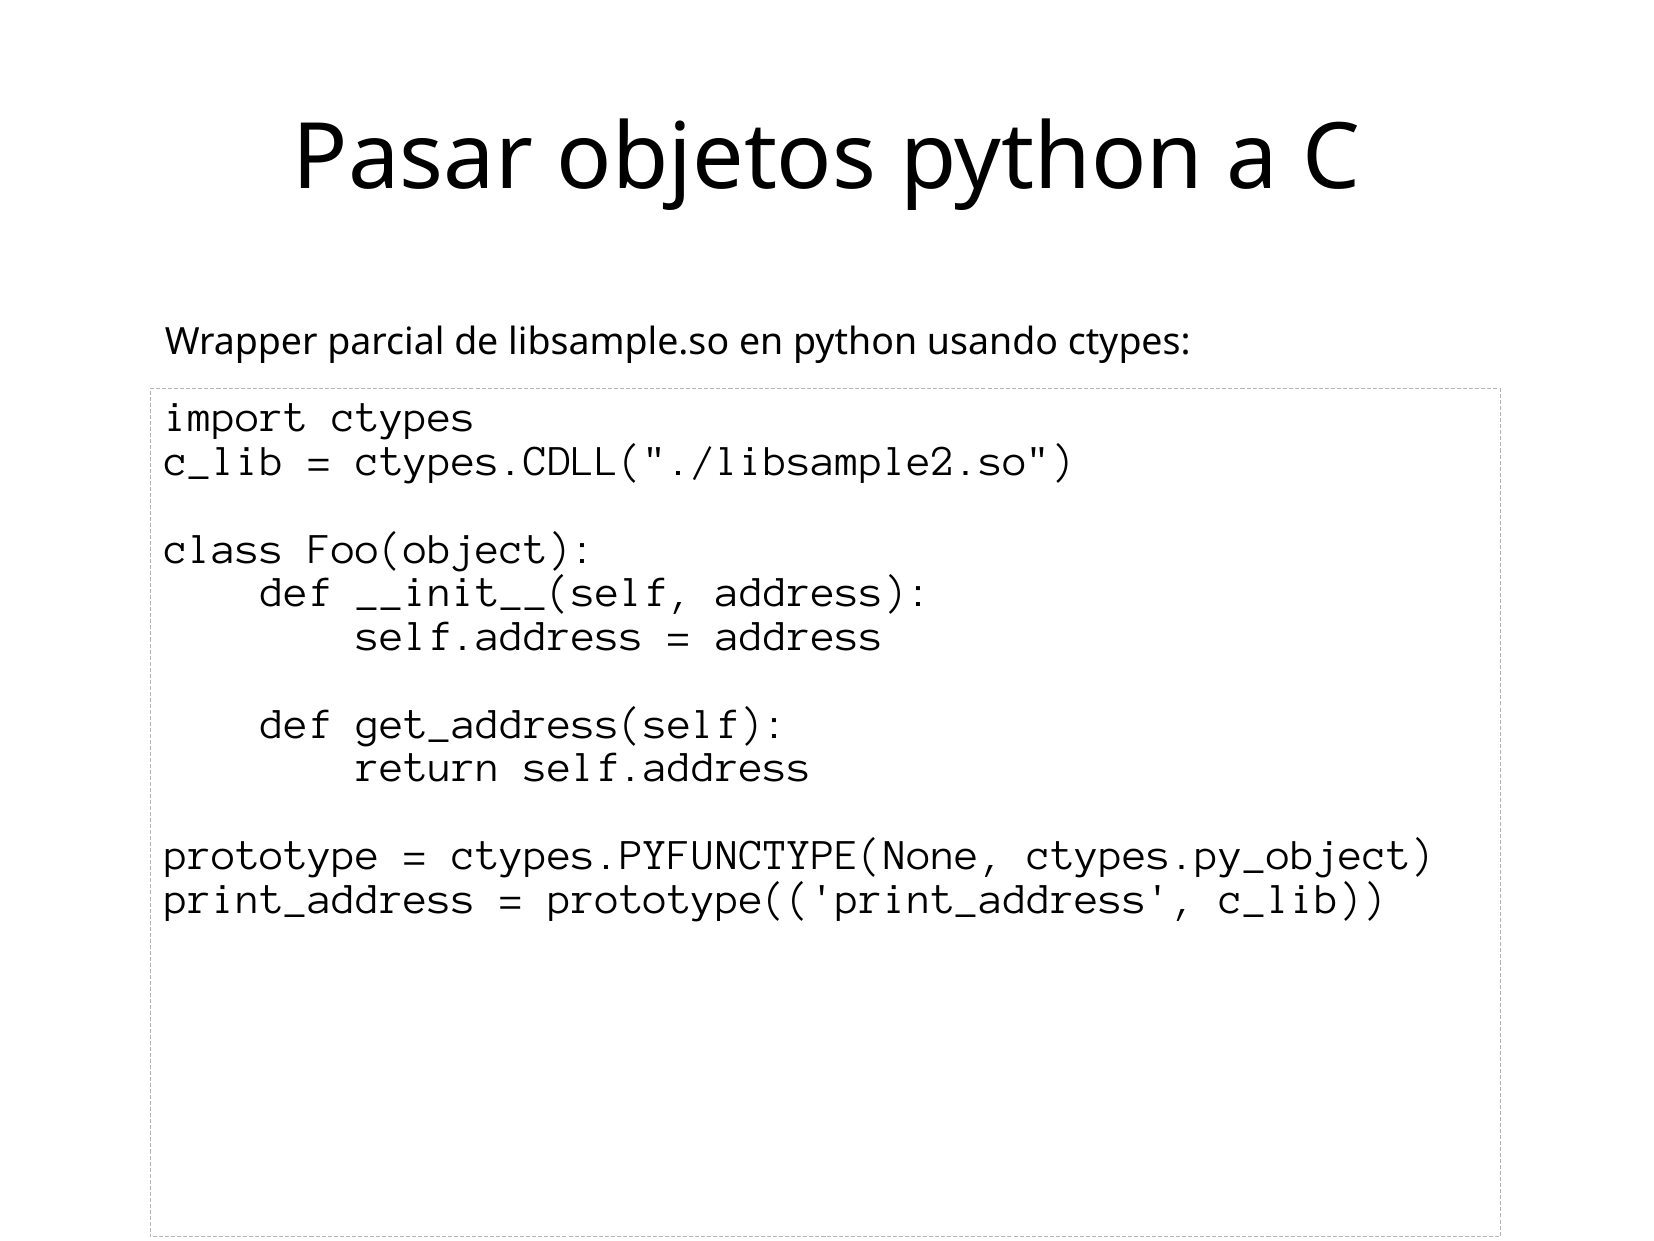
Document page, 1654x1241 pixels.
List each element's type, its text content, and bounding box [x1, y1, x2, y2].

title Pasar objetos python a C [82, 49, 1571, 257]
text_box import ctypes c_lib = ctypes.CDLL("./libsample2.so") class Foo(object): def __init__(self, address): self.address = address def get_address(self): return self.address prototype = ctypes.PYFUNCTYPE(None, ctypes.py_object) print_address = prototype(('print_address', c_lib)) [150, 388, 1501, 929]
text_box Wrapper parcial de libsample.so en python usando ctypes: [150, 307, 1118, 367]
